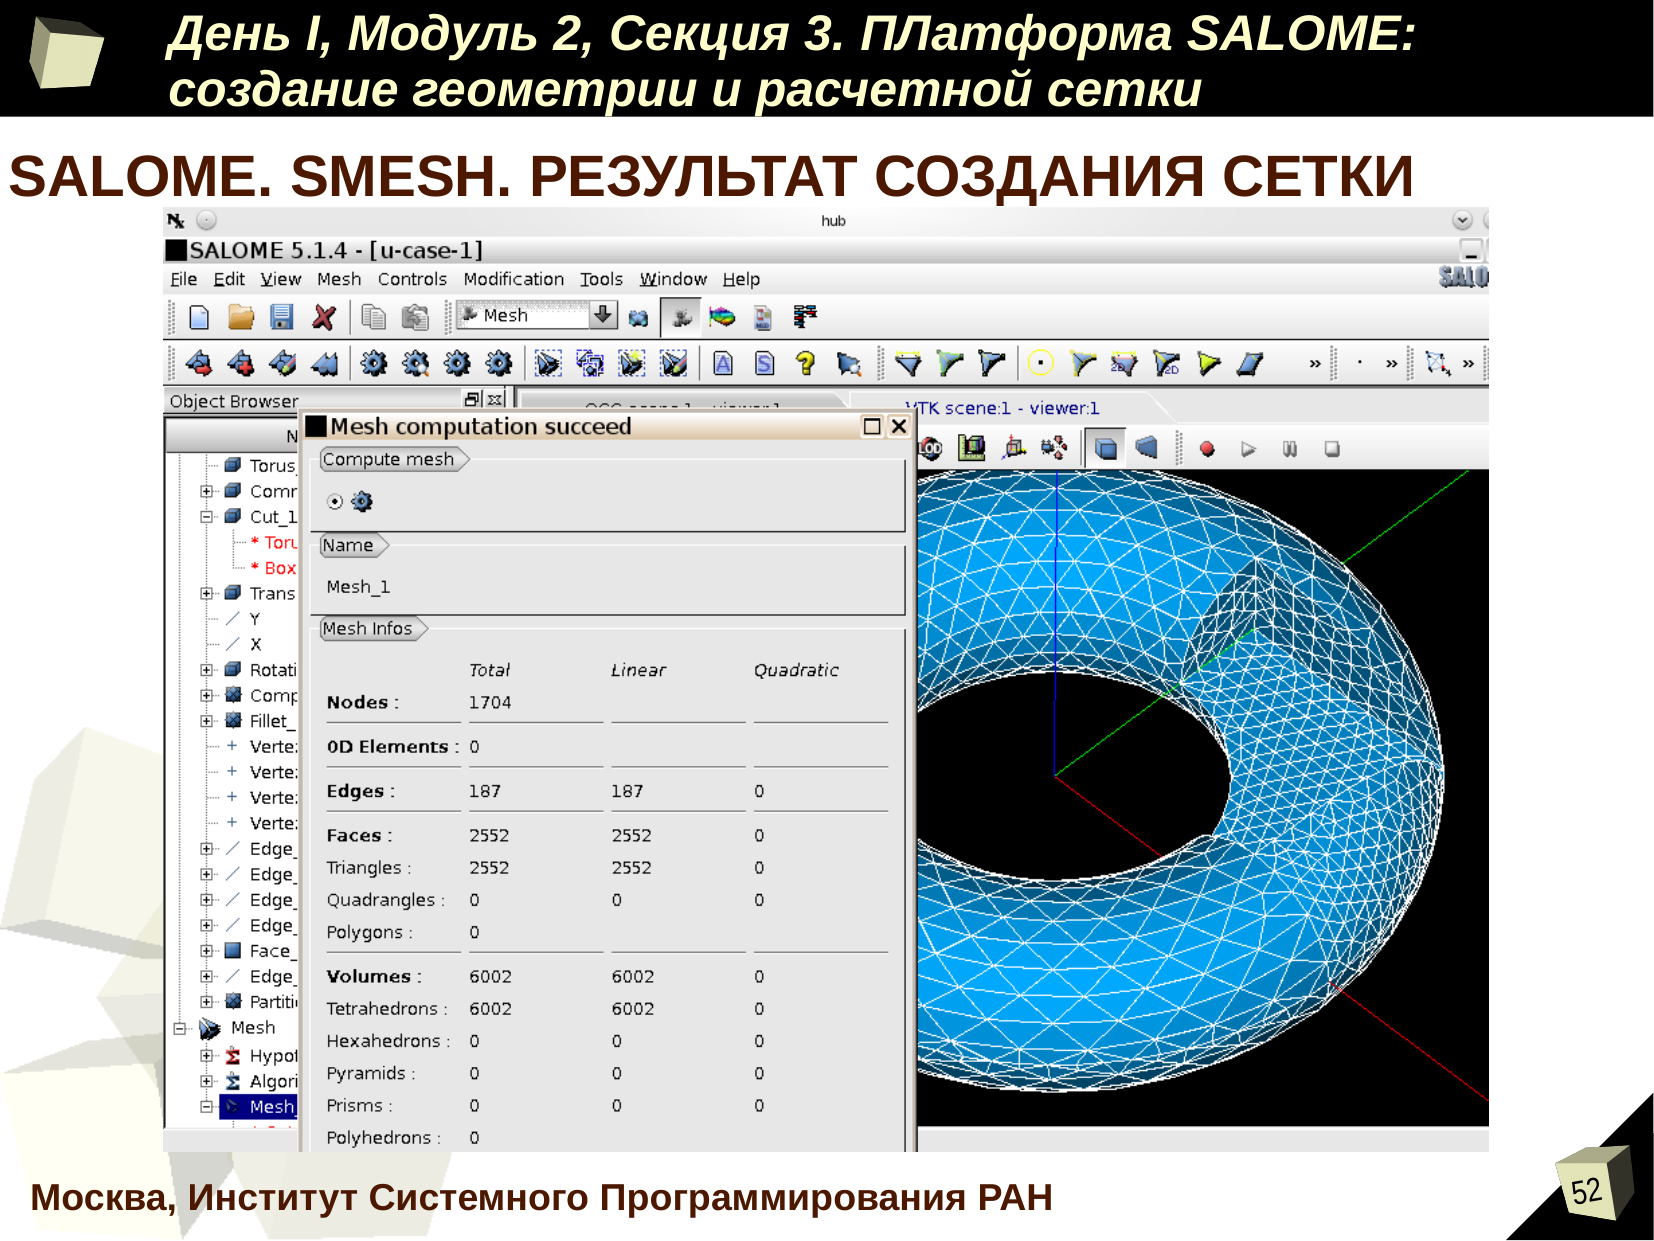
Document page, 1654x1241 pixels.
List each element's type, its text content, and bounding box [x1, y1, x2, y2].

picture [464, 1193, 472, 1198]
picture [0, 206, 1489, 1241]
text_box SALOME. SMESH. РЕЗУЛЬТАТ СОЗДАНИЯ СЕТКИ [0, 136, 1654, 217]
